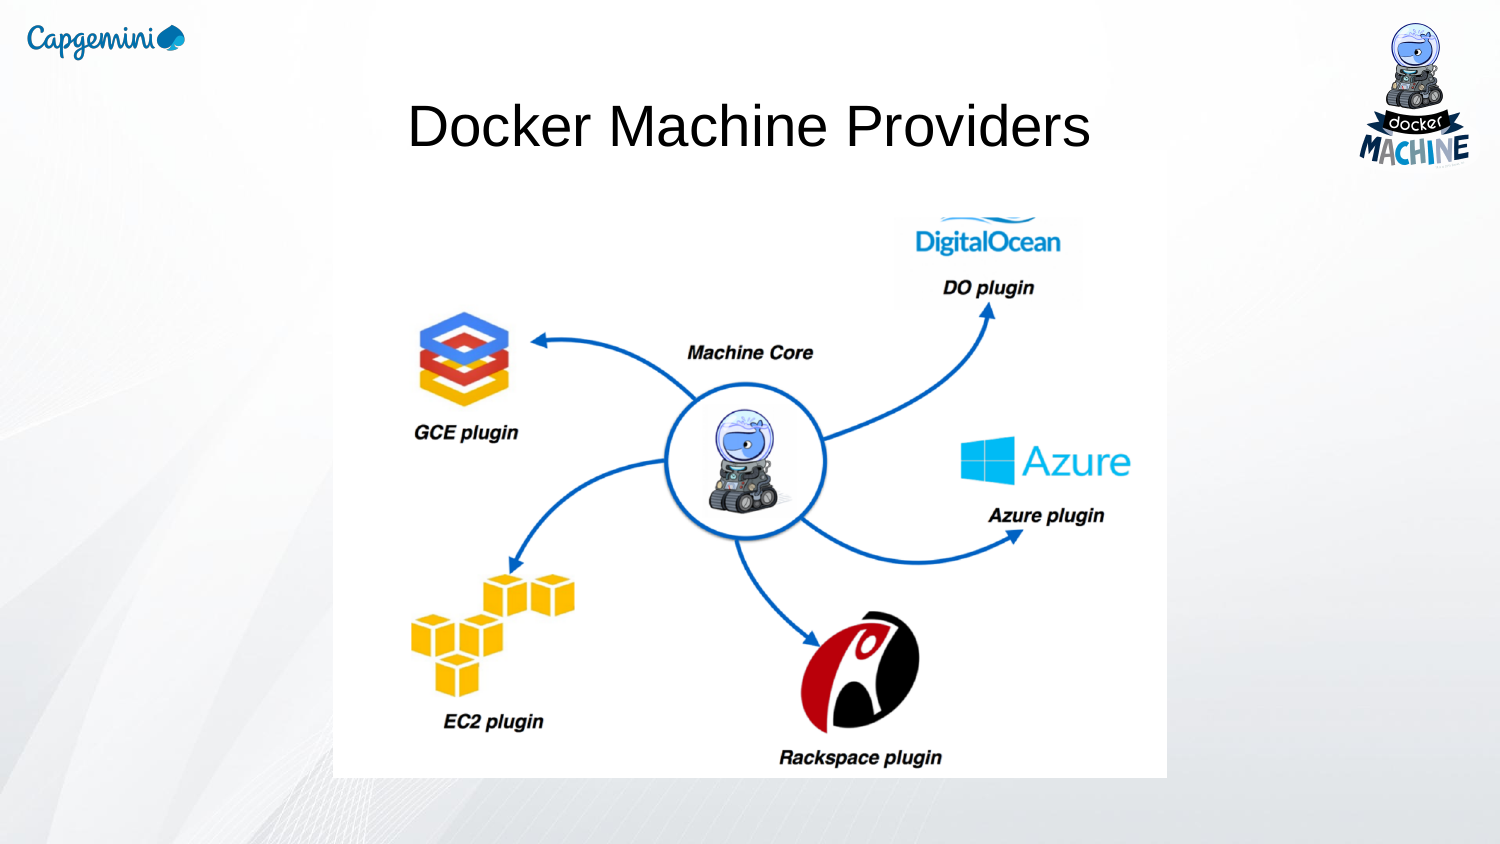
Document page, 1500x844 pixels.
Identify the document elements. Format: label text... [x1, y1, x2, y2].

title Docker Machine Providers [51, 72, 1337, 167]
picture [0, 0, 1500, 844]
